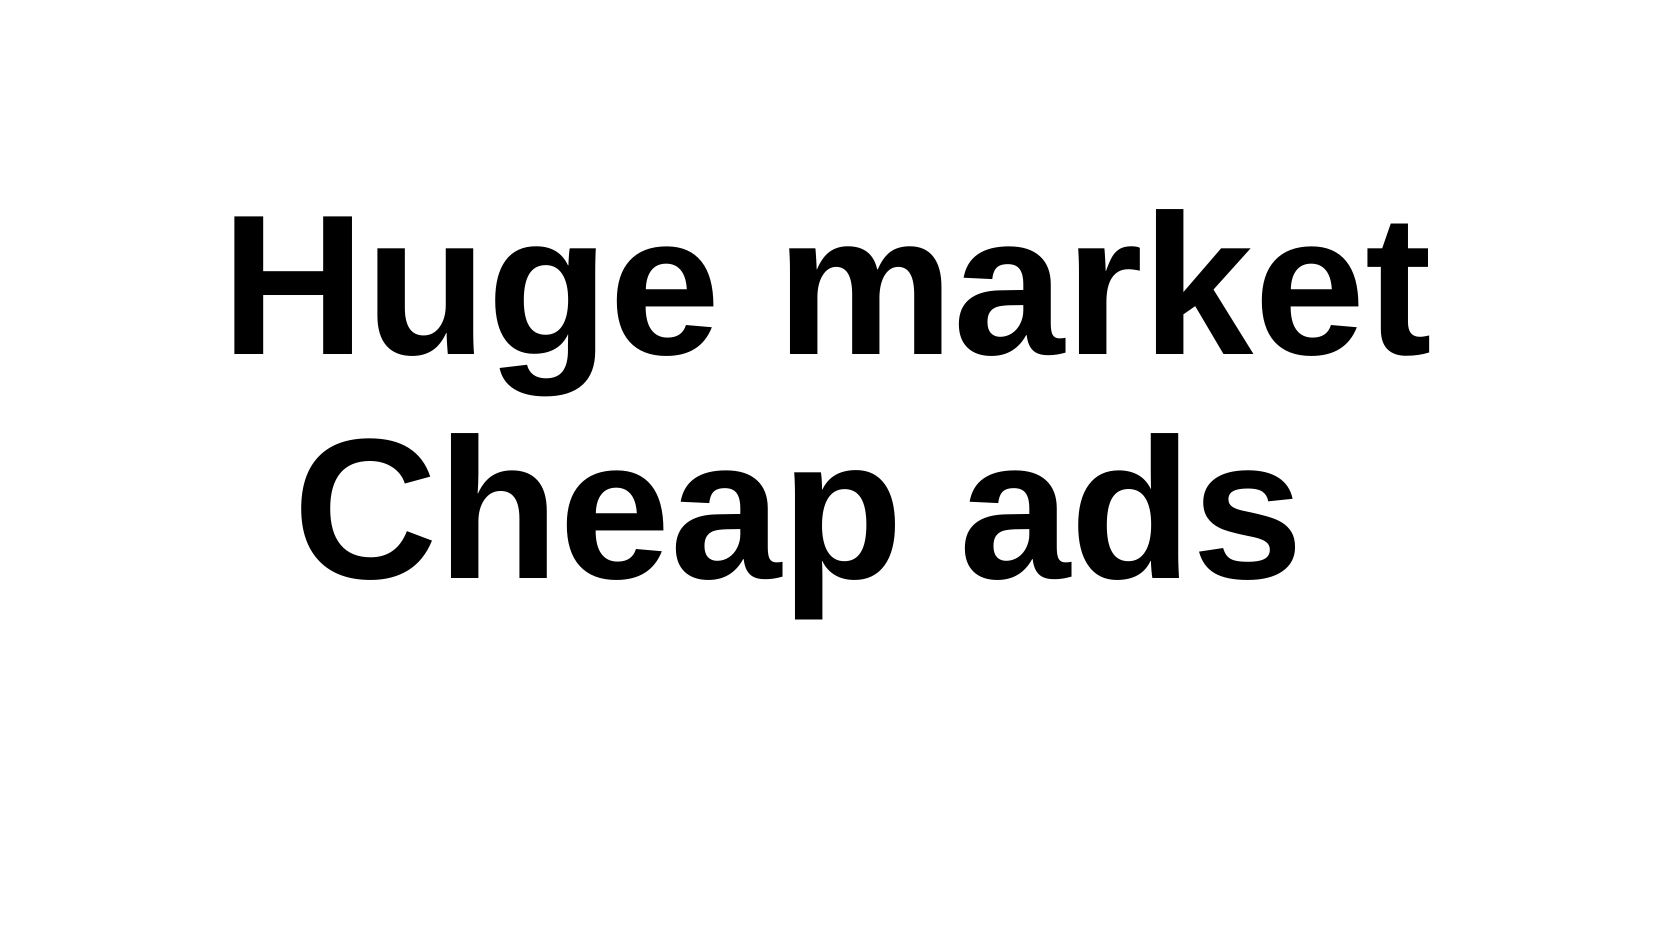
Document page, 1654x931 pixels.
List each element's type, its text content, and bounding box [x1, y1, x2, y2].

subtitle Huge market Cheap ads [82, 37, 1571, 757]
